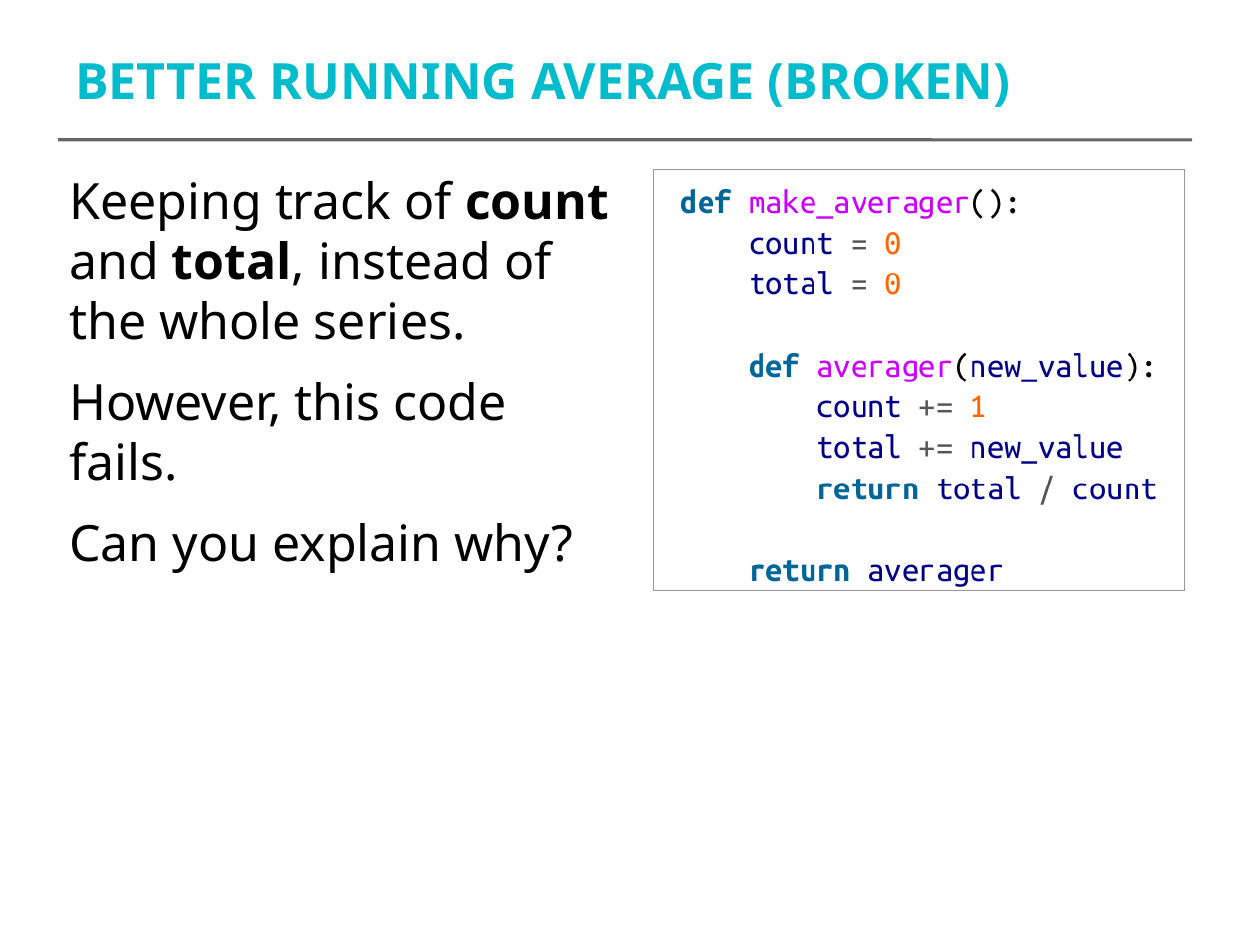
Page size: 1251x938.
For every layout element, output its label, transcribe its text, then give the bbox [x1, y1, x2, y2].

picture [653, 169, 1185, 591]
list Keeping track of count and total, instead of the whole series. However, this code fails. Can you explain why? [56, 157, 626, 621]
title BETTER RUNNING AVERAGE (BROKEN) [62, 37, 1188, 122]
